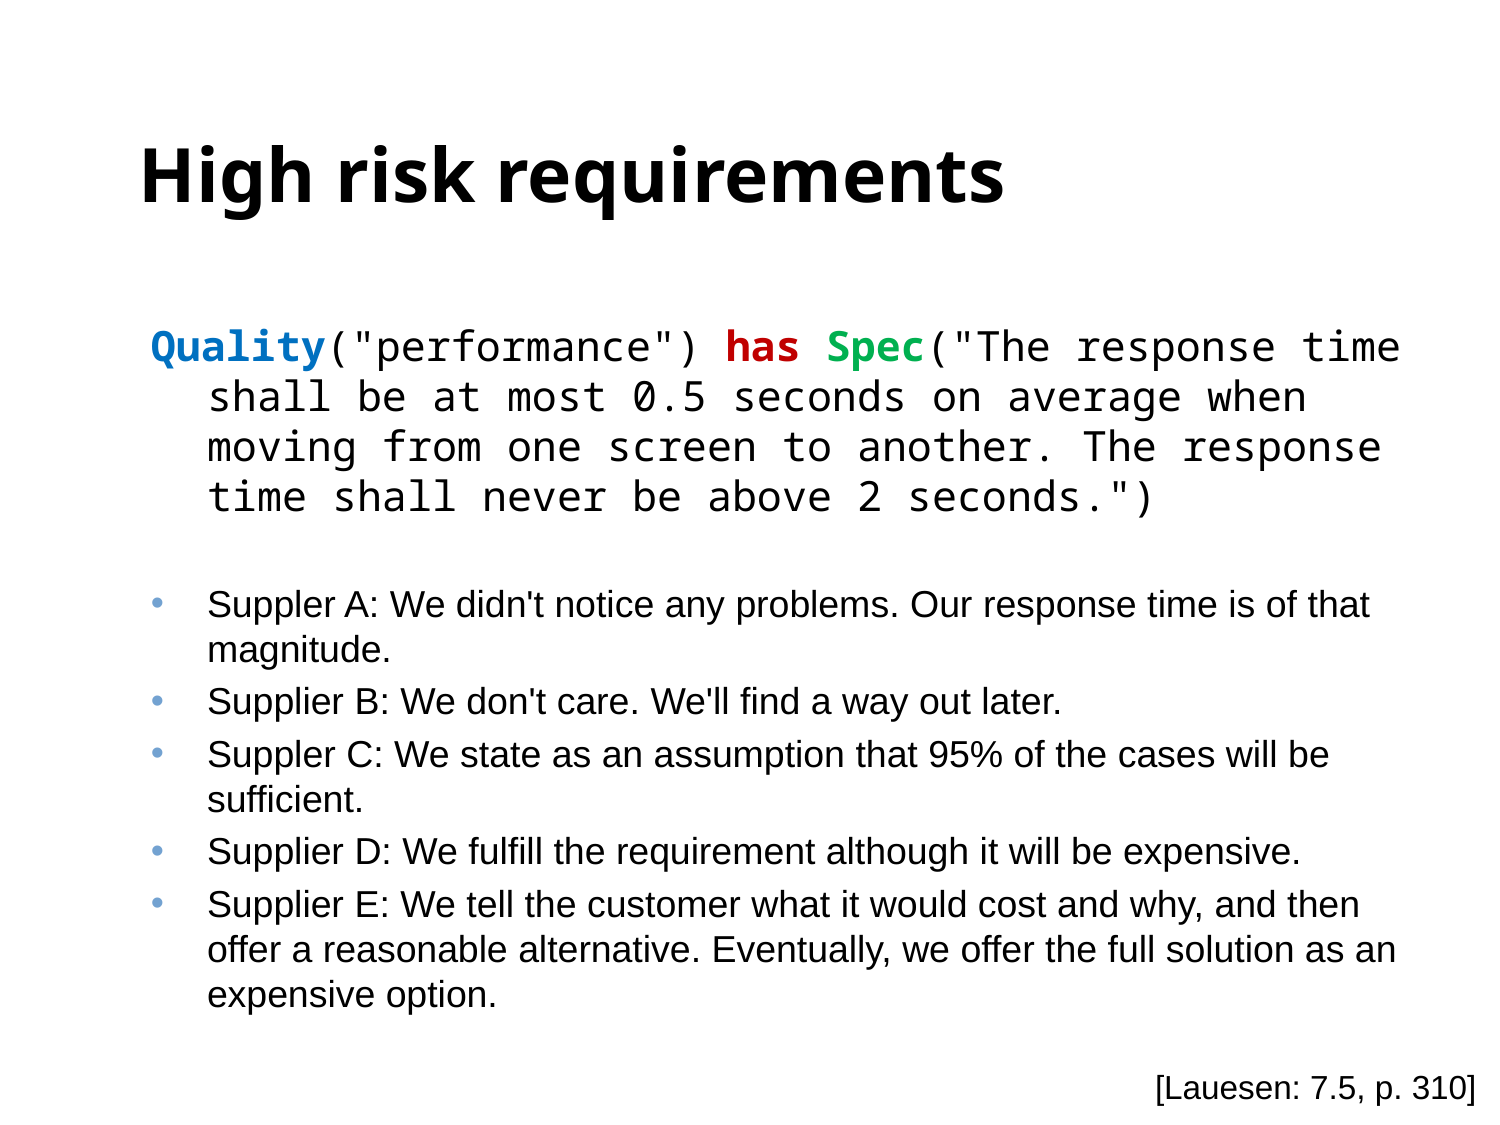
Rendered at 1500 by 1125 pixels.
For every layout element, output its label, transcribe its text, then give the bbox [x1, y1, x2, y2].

list Quality("performance") has Spec("The response time shall be at most 0.5 seconds on average when moving from one screen to another. The response time shall never be above 2 seconds.") Suppler A: We didn't notice any problems. Our response time is of that magnitude. Supplier B: We don't care. We'll find a way out later. Suppler C: We state as an assumption that 95% of the cases will be sufficient. Supplier D: We fulfill the requirement although it will be expensive. Supplier E: We tell the customer what it would cost and why, and then offer a reasonable alternative. Eventually, we offer the full solution as an expensive option. [135, 312, 1438, 1000]
text_box [Lauesen: 7.5, p. 310] [1140, 1058, 1492, 1114]
title High risk requirements [123, 37, 1438, 225]
